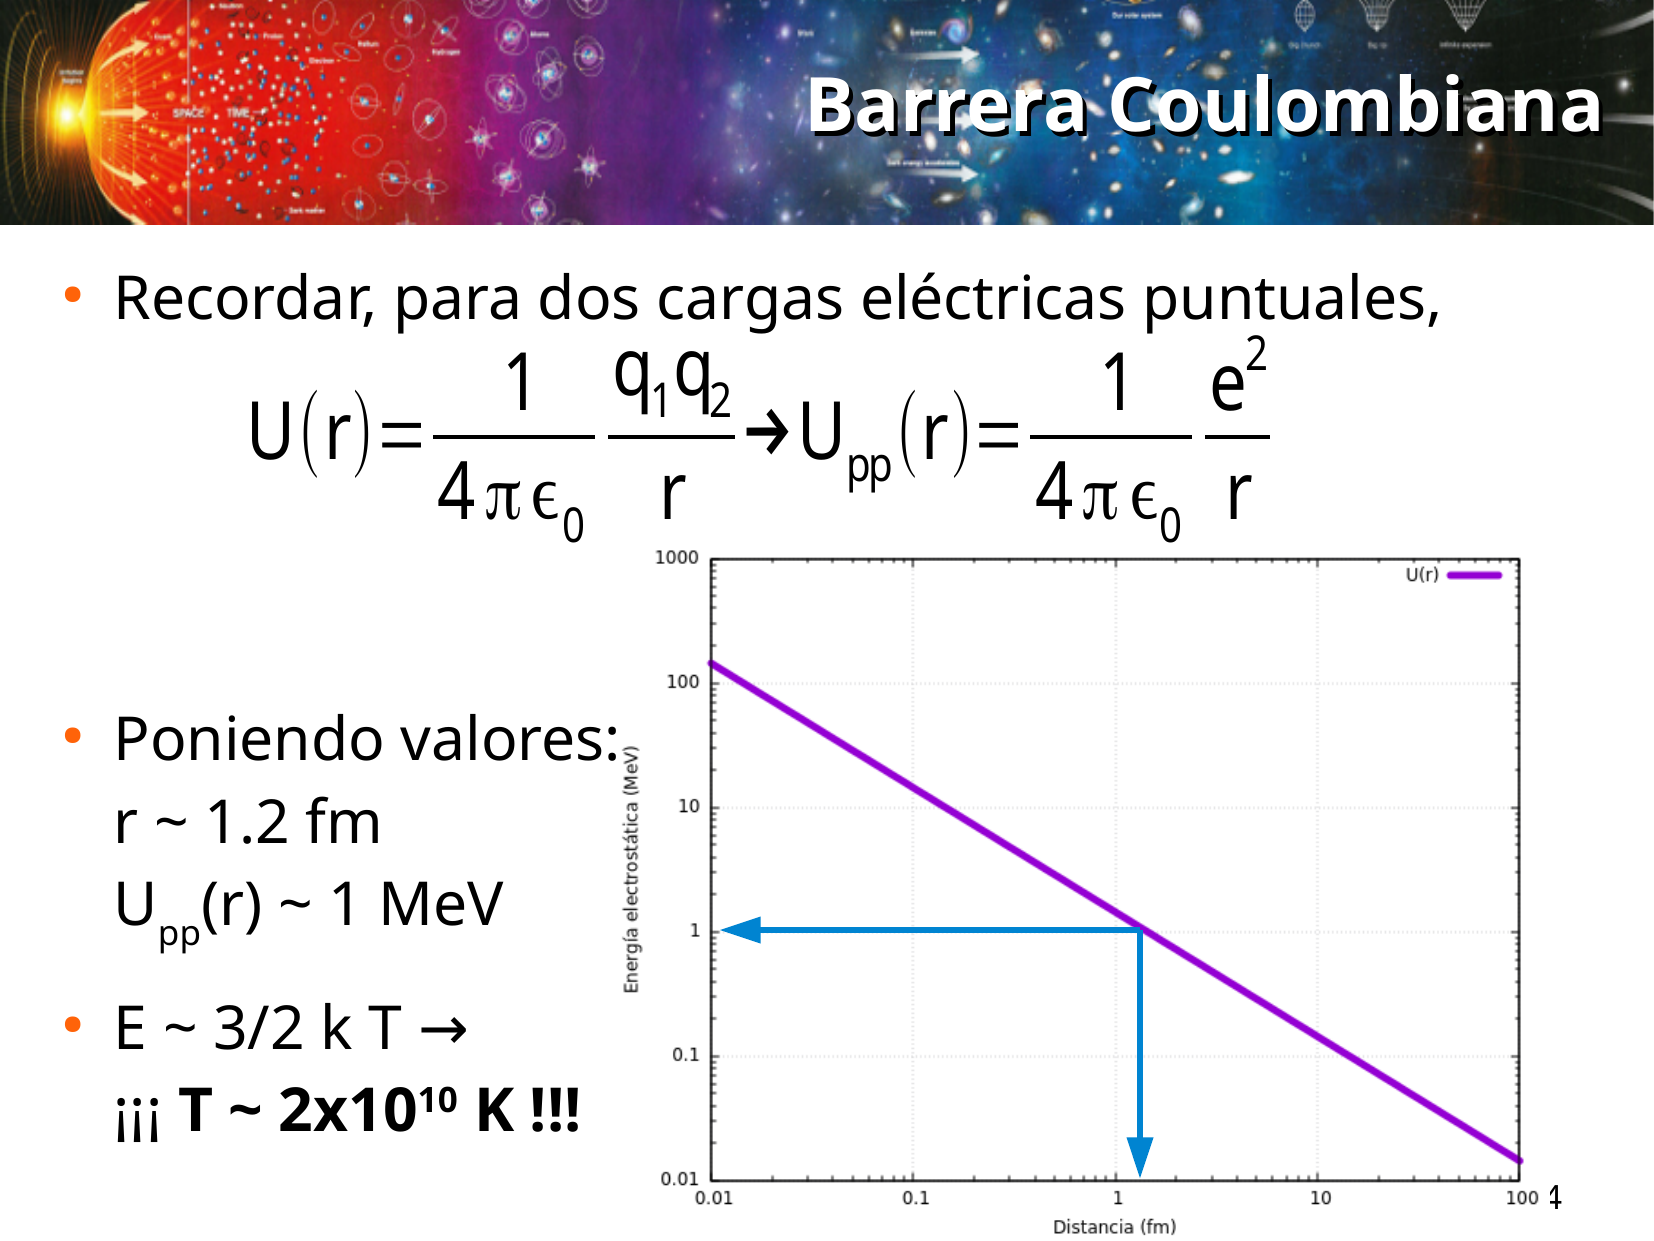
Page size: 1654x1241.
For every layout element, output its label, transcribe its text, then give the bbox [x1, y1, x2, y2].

picture [0, 0, 1654, 225]
chart [240, 318, 1280, 556]
title Barrera Coulombiana [45, 15, 1606, 191]
picture [615, 1156, 1550, 1241]
list Recordar, para dos cargas eléctricas puntuales, Poniendo valores: r ~ 1.2 fm Upp(r) ~ 1 MeV E ~ 3/2 k T → ¡¡¡ T ~ 2x1010 K !!! [45, 255, 1606, 1156]
